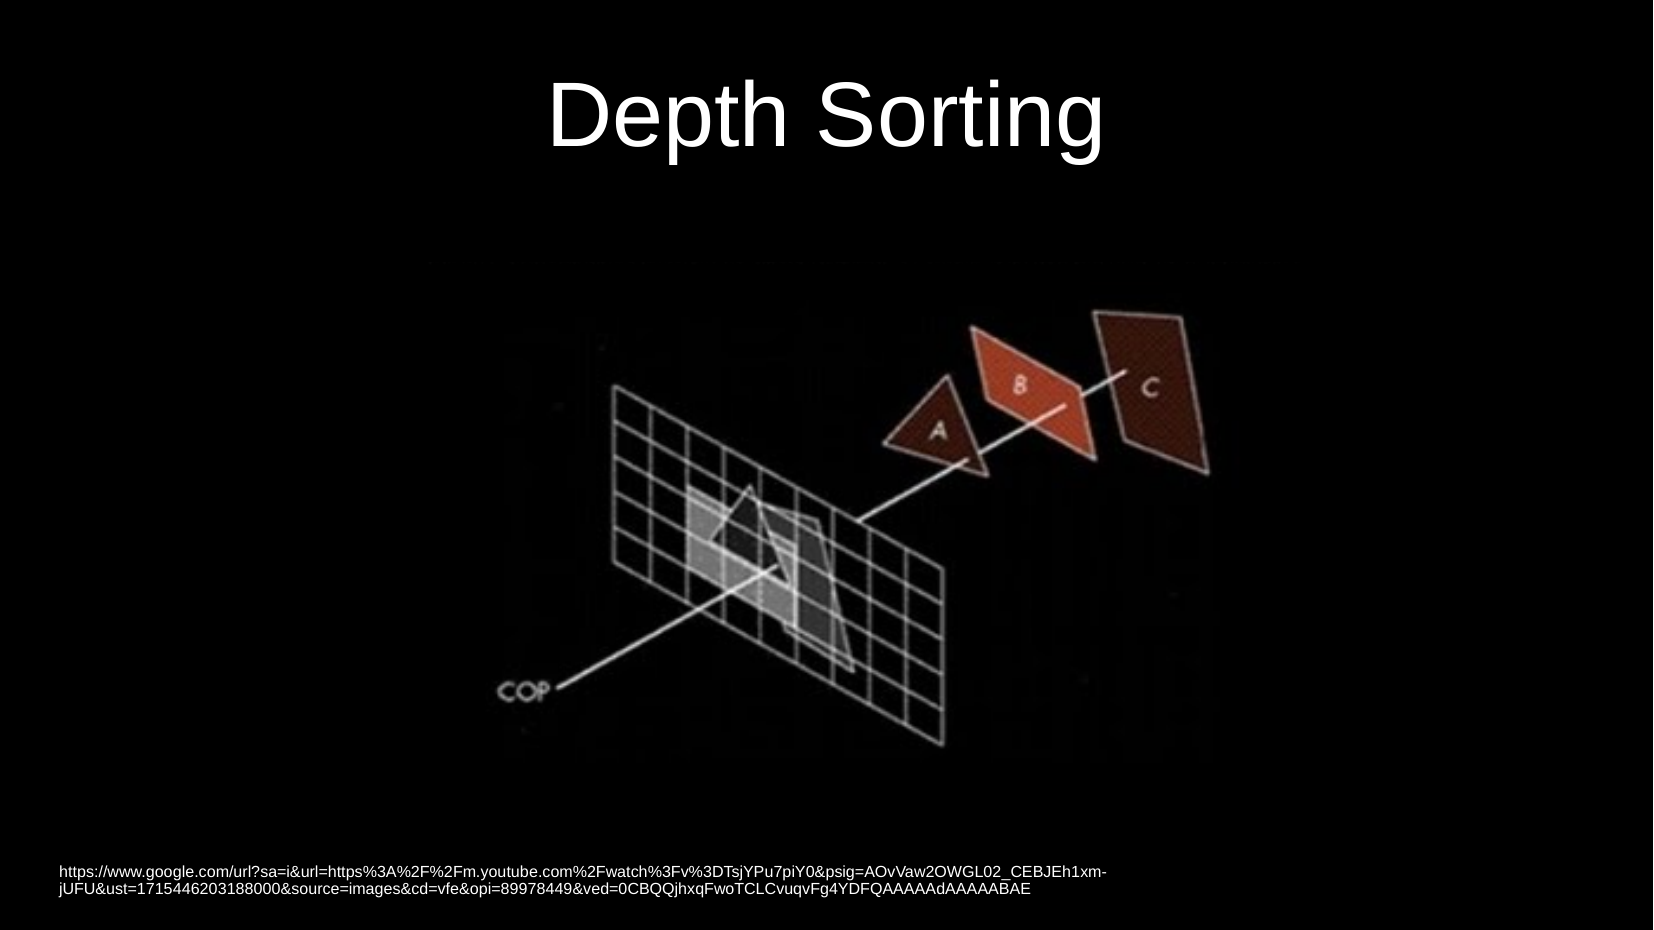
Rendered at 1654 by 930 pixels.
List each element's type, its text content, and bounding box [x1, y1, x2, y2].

list https://www.google.com/url?sa=i&url=https%3A%2F%2Fm.youtube.com%2Fwatch%3Fv%3DTsjYPu7piY0&psig=AOvVaw2OWGL02_CEBJEh1xm-jUFU&ust=1715446203188000&source=images&cd=vfe&opi=89978449&ved=0CBQQjhxqFwoTCLCvuqvFg4YDFQAAAAAdAAAAABAE [42, 862, 1463, 901]
title Depth Sorting [82, 37, 1571, 193]
picture [337, 262, 1388, 763]
